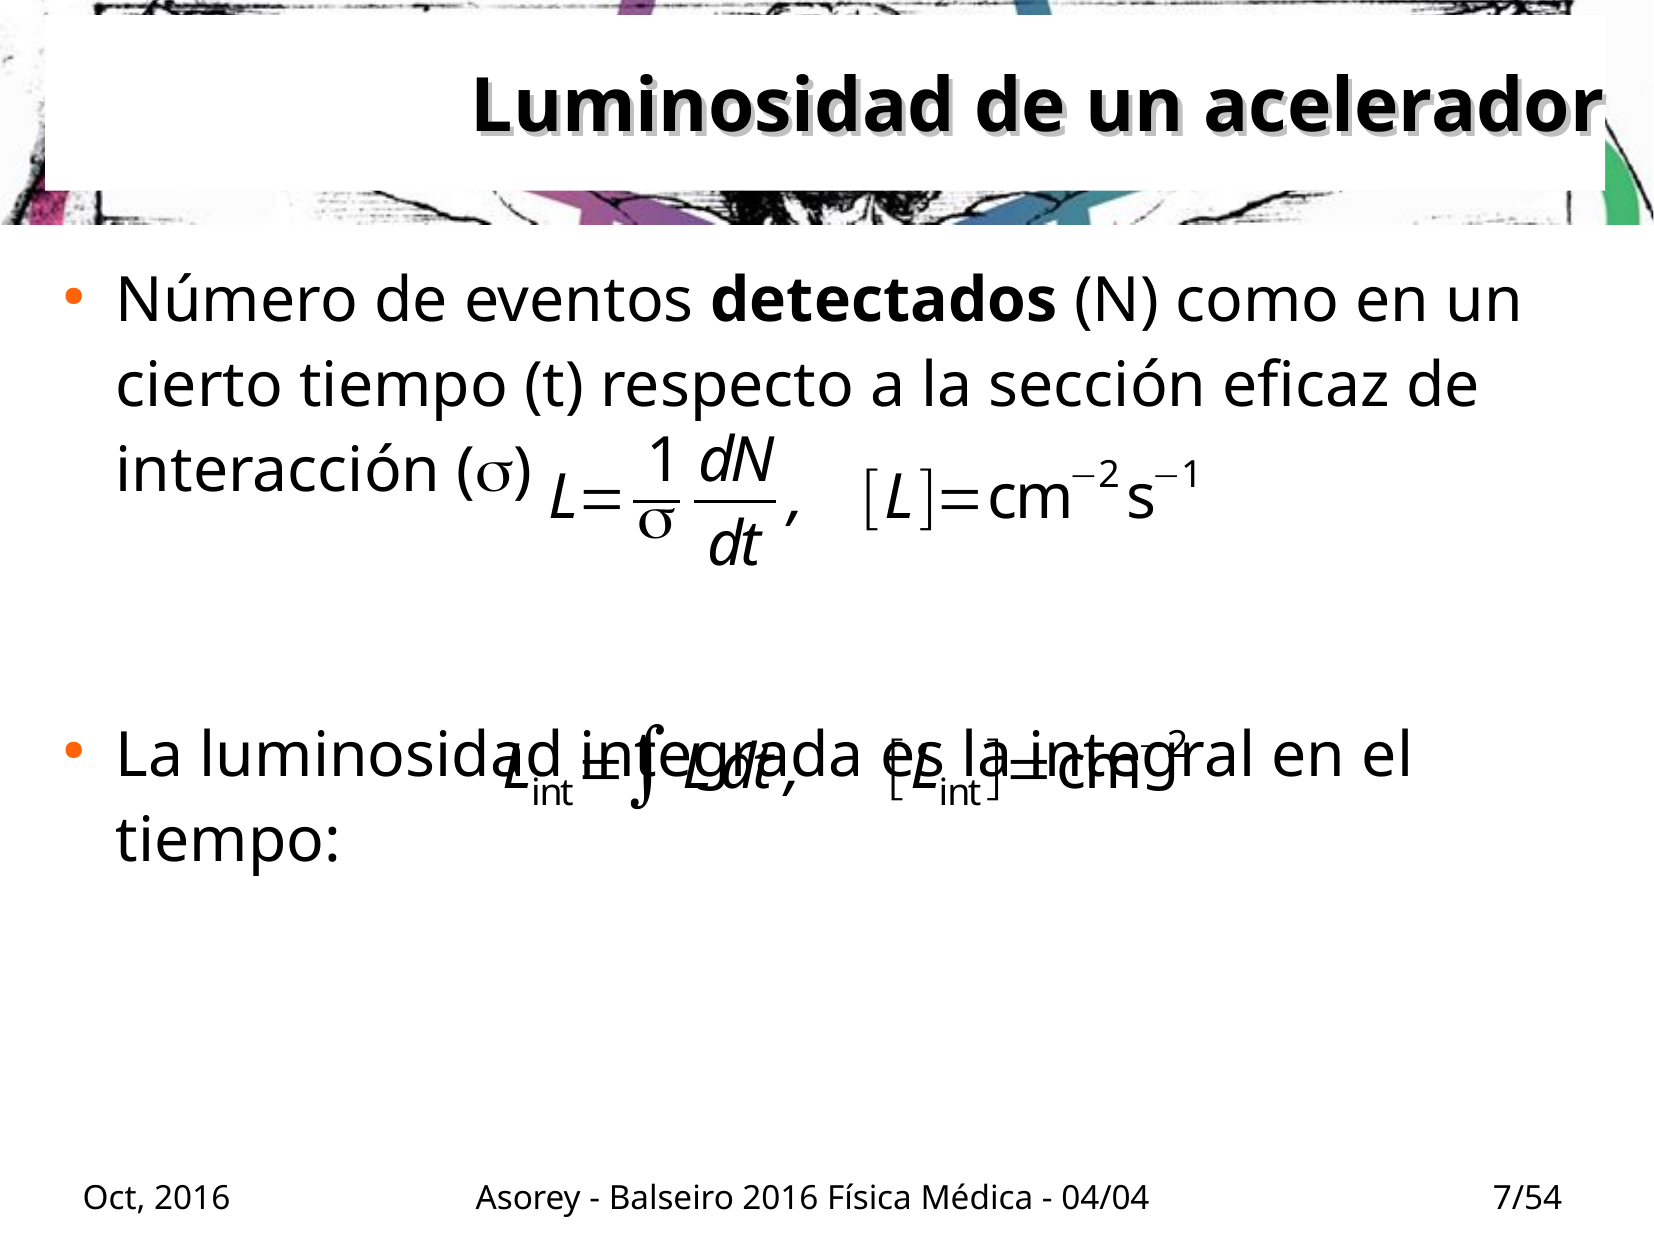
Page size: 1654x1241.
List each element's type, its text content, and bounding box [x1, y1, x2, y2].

title Luminosidad de un acelerador [45, 15, 1606, 191]
picture [0, 0, 1654, 225]
list Número de eventos detectados (N) como en un cierto tiempo (t) respecto a la sección eficaz de interacción (s) La luminosidad integrada es la integral en el tiempo: [45, 255, 1606, 1156]
chart [495, 720, 1193, 816]
chart [540, 420, 1201, 582]
